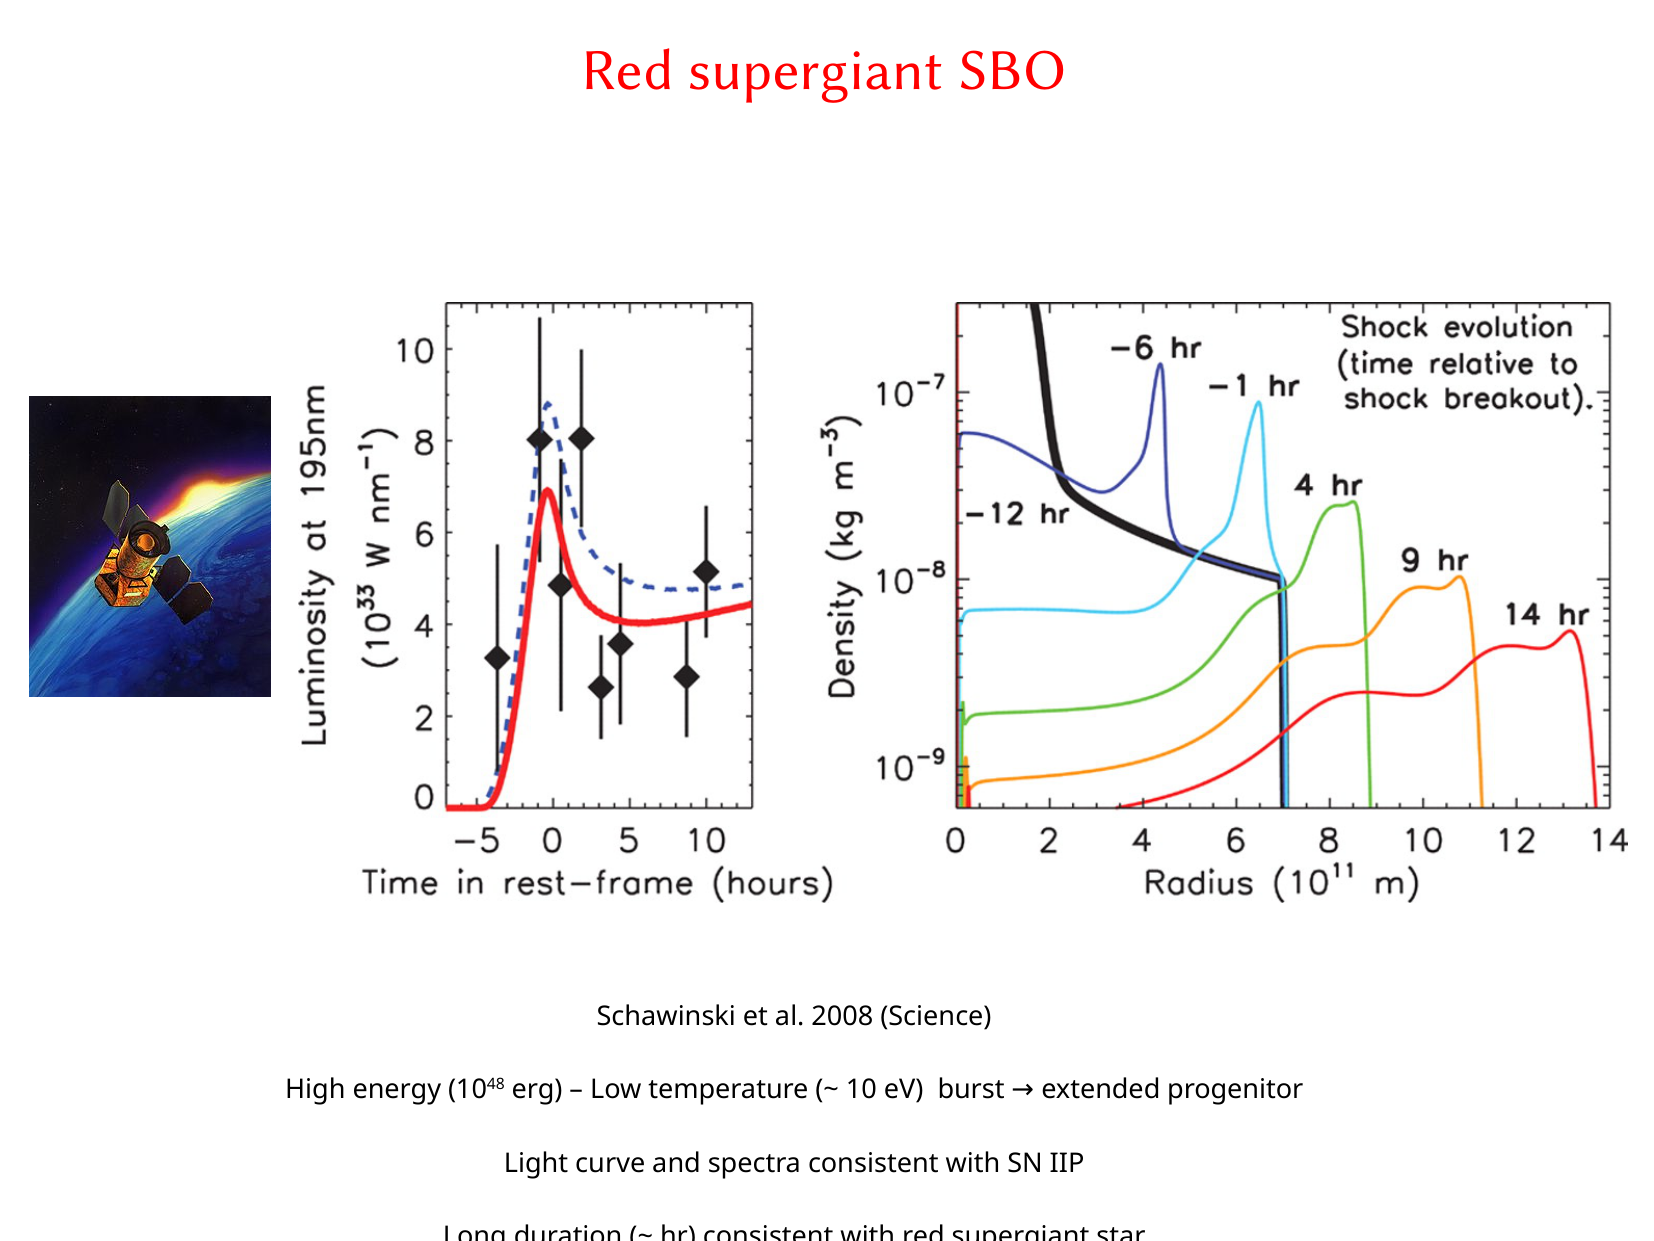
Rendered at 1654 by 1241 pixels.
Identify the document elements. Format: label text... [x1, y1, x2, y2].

text_box Red supergiant SBO [209, 30, 1440, 160]
picture [298, 302, 1628, 903]
picture [29, 396, 271, 697]
text_box Schawinski et al. 2008 (Science) High energy (1048 erg) – Low temperature (~ 10 eV) burst → extended progenitor Light curve and spectra consistent with SN IIP Long duration (~ hr) consistent with red supergiant star [223, 989, 1366, 1241]
